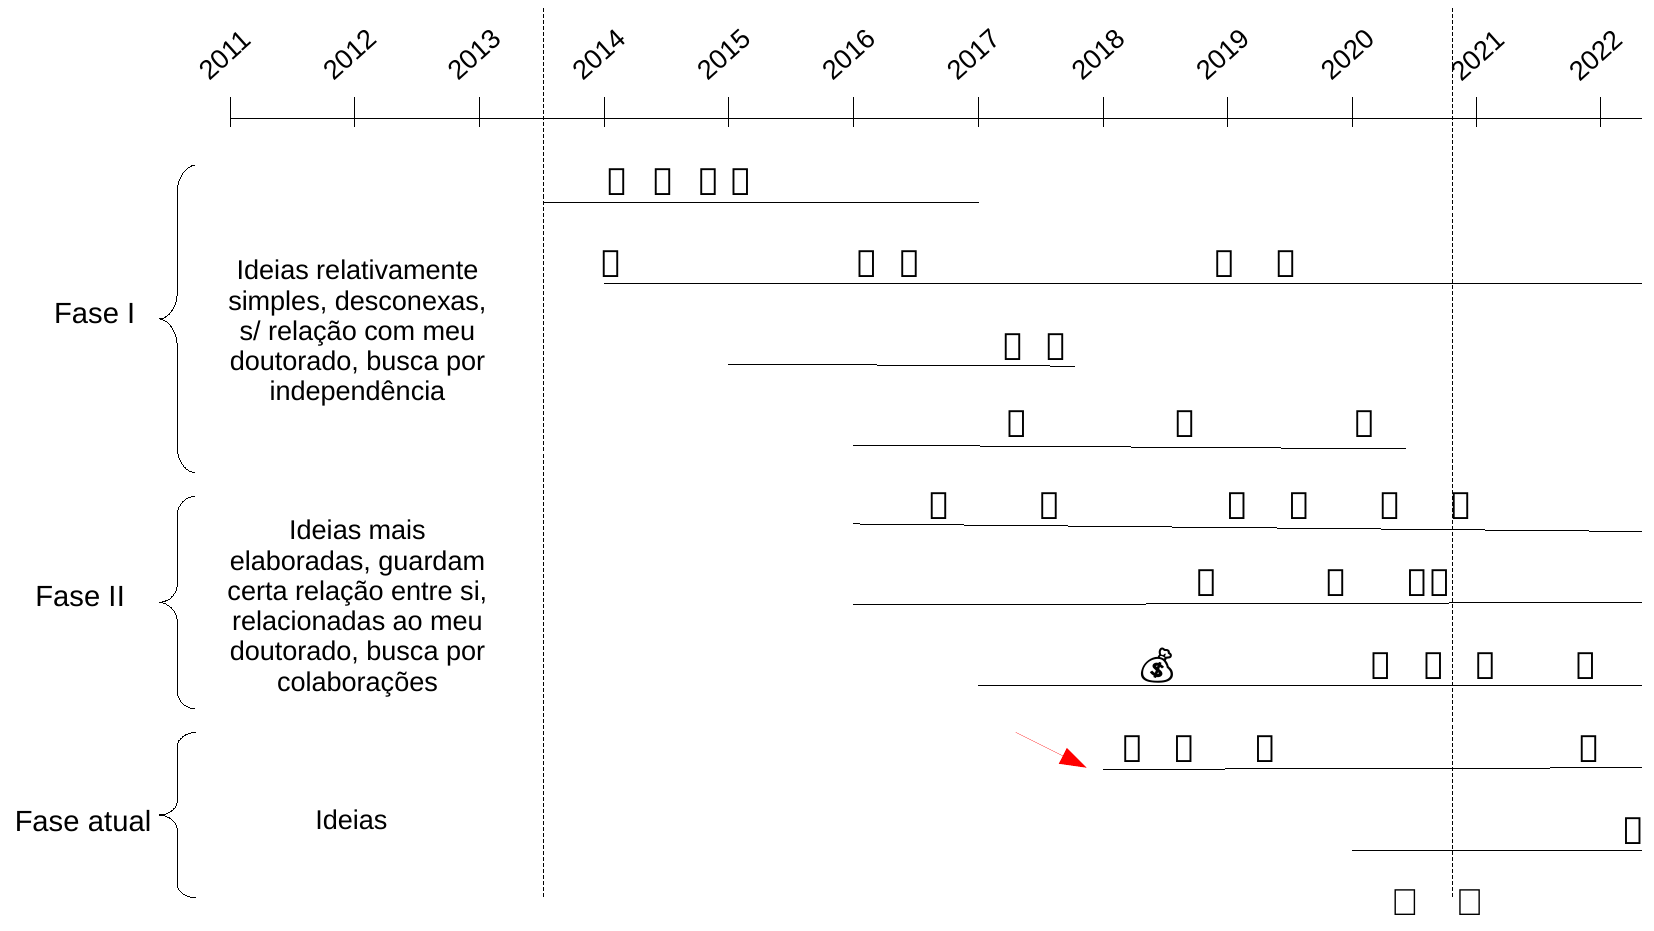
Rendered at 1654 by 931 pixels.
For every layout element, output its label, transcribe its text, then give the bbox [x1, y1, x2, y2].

text_box Ideias relativamente simples, desconexas, s/ relação com meu doutorado, busca por independência [200, 248, 514, 415]
text_box 2016 [800, 8, 897, 102]
text_box 📃 [1375, 874, 1440, 931]
text_box 🍻 🤓 📃🤓 [838, 549, 1654, 612]
text_box 2017 [924, 8, 1022, 102]
text_box 💰 💰 🤓 📃 [590, 147, 886, 211]
text_box 2022 [1547, 8, 1645, 102]
text_box 🍻 💰 🤓 🤓 [1086, 714, 1654, 825]
text_box 2011 [177, 8, 273, 101]
text_box Ideias [277, 797, 426, 857]
text_box 💰 🤓 📃 🤓 🤓 [968, 632, 1654, 695]
text_box 2015 [675, 8, 773, 102]
text_box Ideias mais elaboradas, guardam certa relação entre si, relacionadas ao meu doutorado, busca por colaborações [200, 507, 514, 705]
text_box 2014 [550, 8, 648, 102]
text_box 2021 [1429, 8, 1526, 102]
text_box Fase II [20, 572, 192, 672]
text_box 🤓 📃 🤓 🍻 📃 🤓 [844, 472, 1654, 583]
text_box Fase atual [0, 797, 213, 897]
text_box 2020 [1299, 8, 1397, 102]
text_box Fase I [39, 289, 151, 337]
text_box 2013 [425, 8, 523, 102]
text_box 🤓 [1334, 825, 1654, 908]
text_box 2012 [301, 8, 398, 102]
text_box 2018 [1049, 8, 1147, 102]
text_box 🤓 [1440, 874, 1505, 931]
text_box 2019 [1174, 8, 1272, 102]
text_box 🍻 🤓 📃 📃 📃 [584, 230, 1412, 341]
text_box 🤓 📃 [714, 341, 1146, 423]
text_box 🤓 🤓 📃 [844, 389, 1430, 472]
